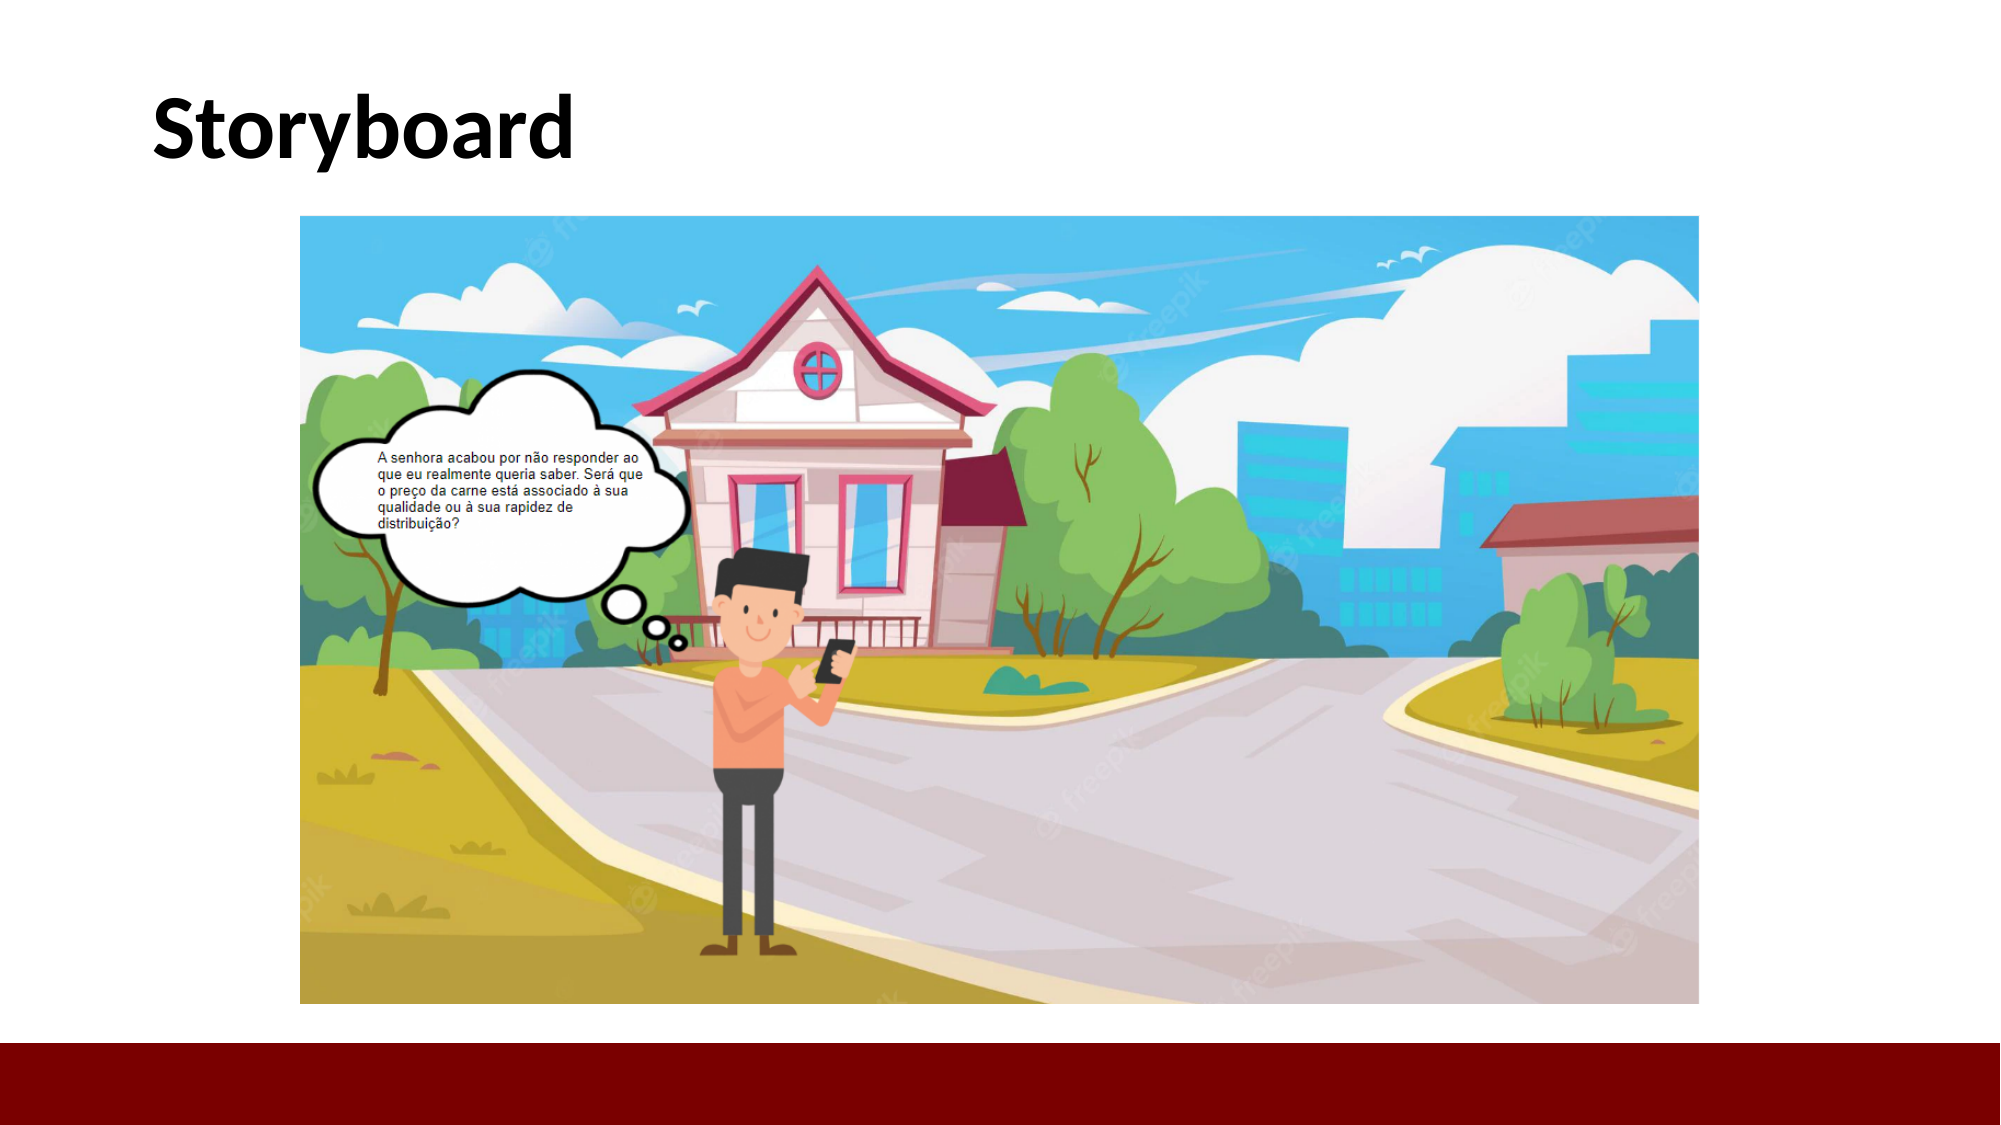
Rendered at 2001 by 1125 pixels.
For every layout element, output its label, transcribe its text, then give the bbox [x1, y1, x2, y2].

title Storyboard [137, 20, 1863, 238]
text_box [0, 1043, 2000, 1125]
picture [300, 215, 1700, 1004]
